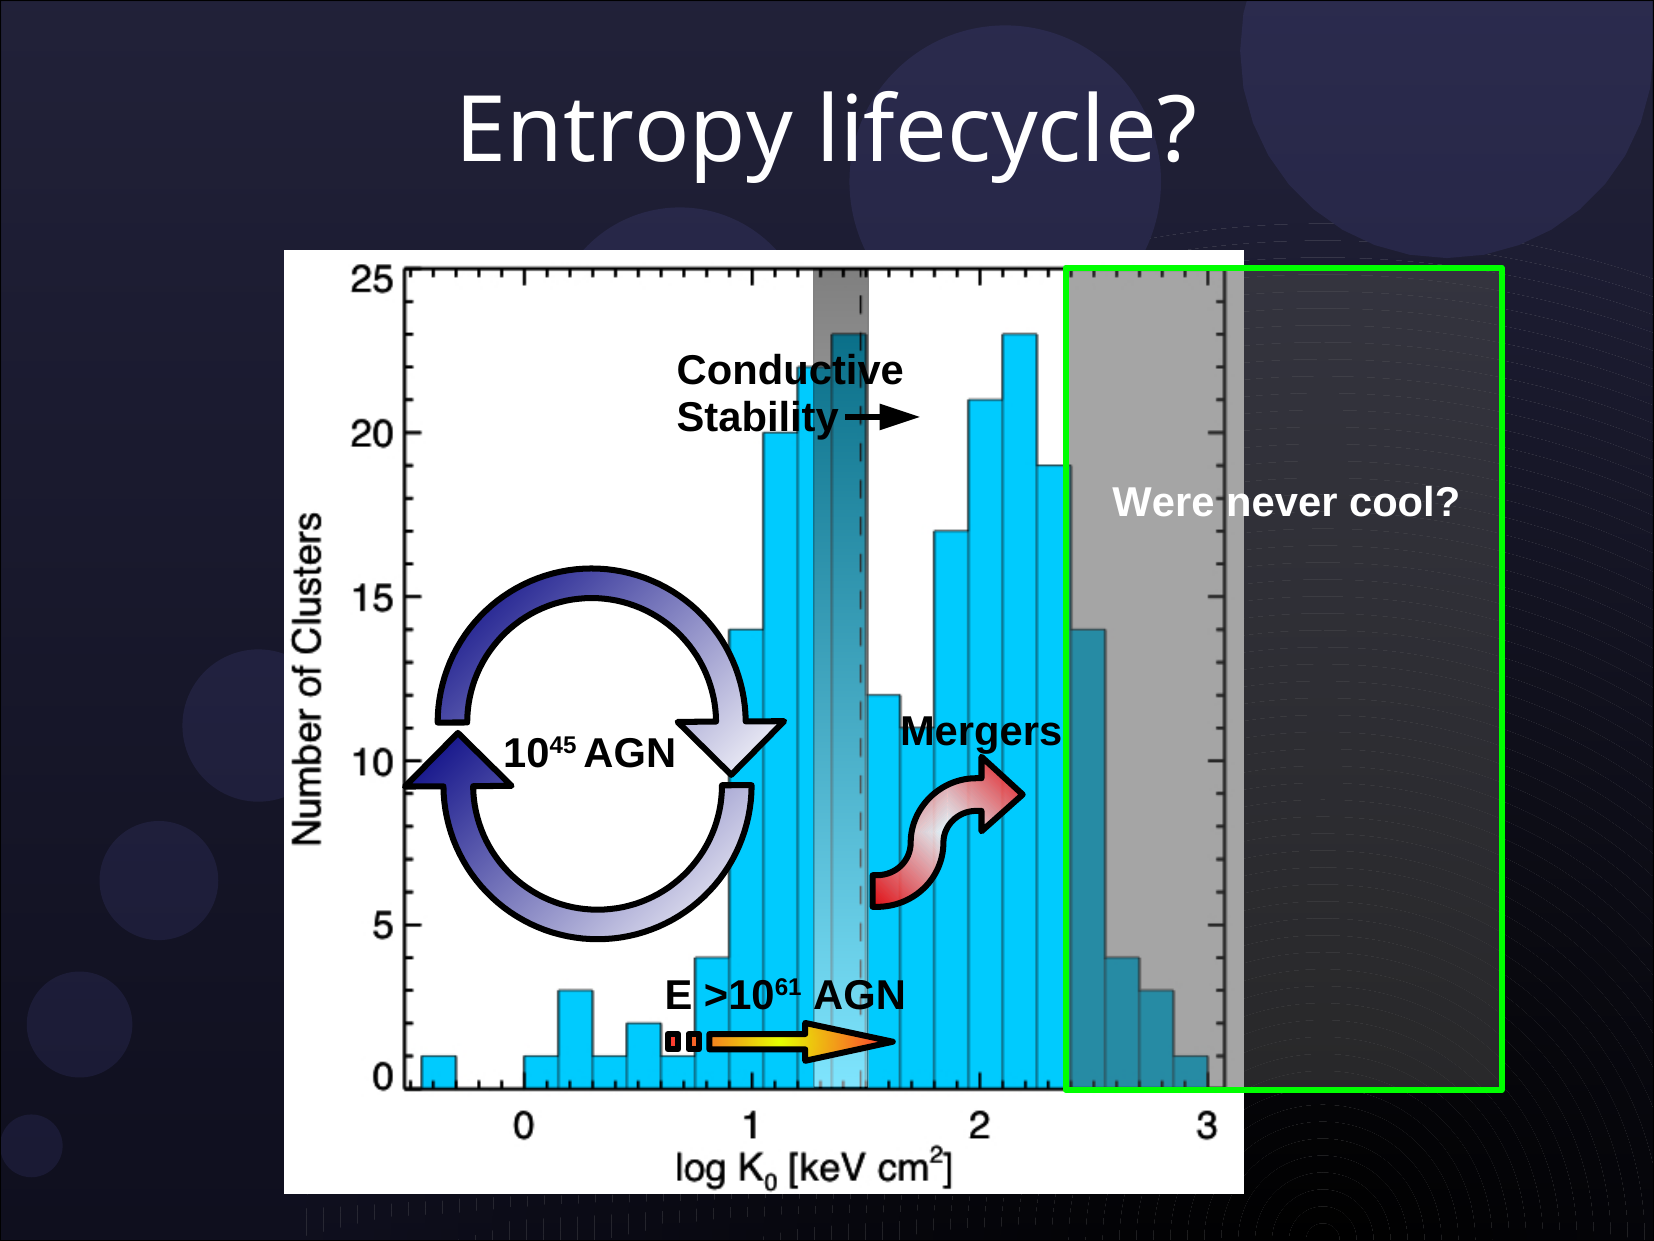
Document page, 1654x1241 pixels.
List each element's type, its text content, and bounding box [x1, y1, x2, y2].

text_box [667, 1034, 679, 1050]
text_box [404, 732, 752, 940]
text_box [872, 756, 1023, 907]
text_box [437, 568, 785, 775]
text_box [813, 268, 869, 346]
text_box [1065, 267, 1502, 1091]
text_box Entropy lifecycle? [225, 63, 1429, 194]
text_box Mergers [900, 707, 1063, 755]
picture [284, 250, 1244, 1194]
text_box [813, 440, 869, 971]
text_box Were never cool? [1112, 478, 1462, 526]
text_box Conductive Stability [676, 346, 905, 440]
text_box 1045 AGN [503, 729, 687, 778]
text_box [688, 1034, 699, 1050]
text_box E >1061 AGN [664, 971, 906, 1021]
text_box [709, 1021, 893, 1088]
